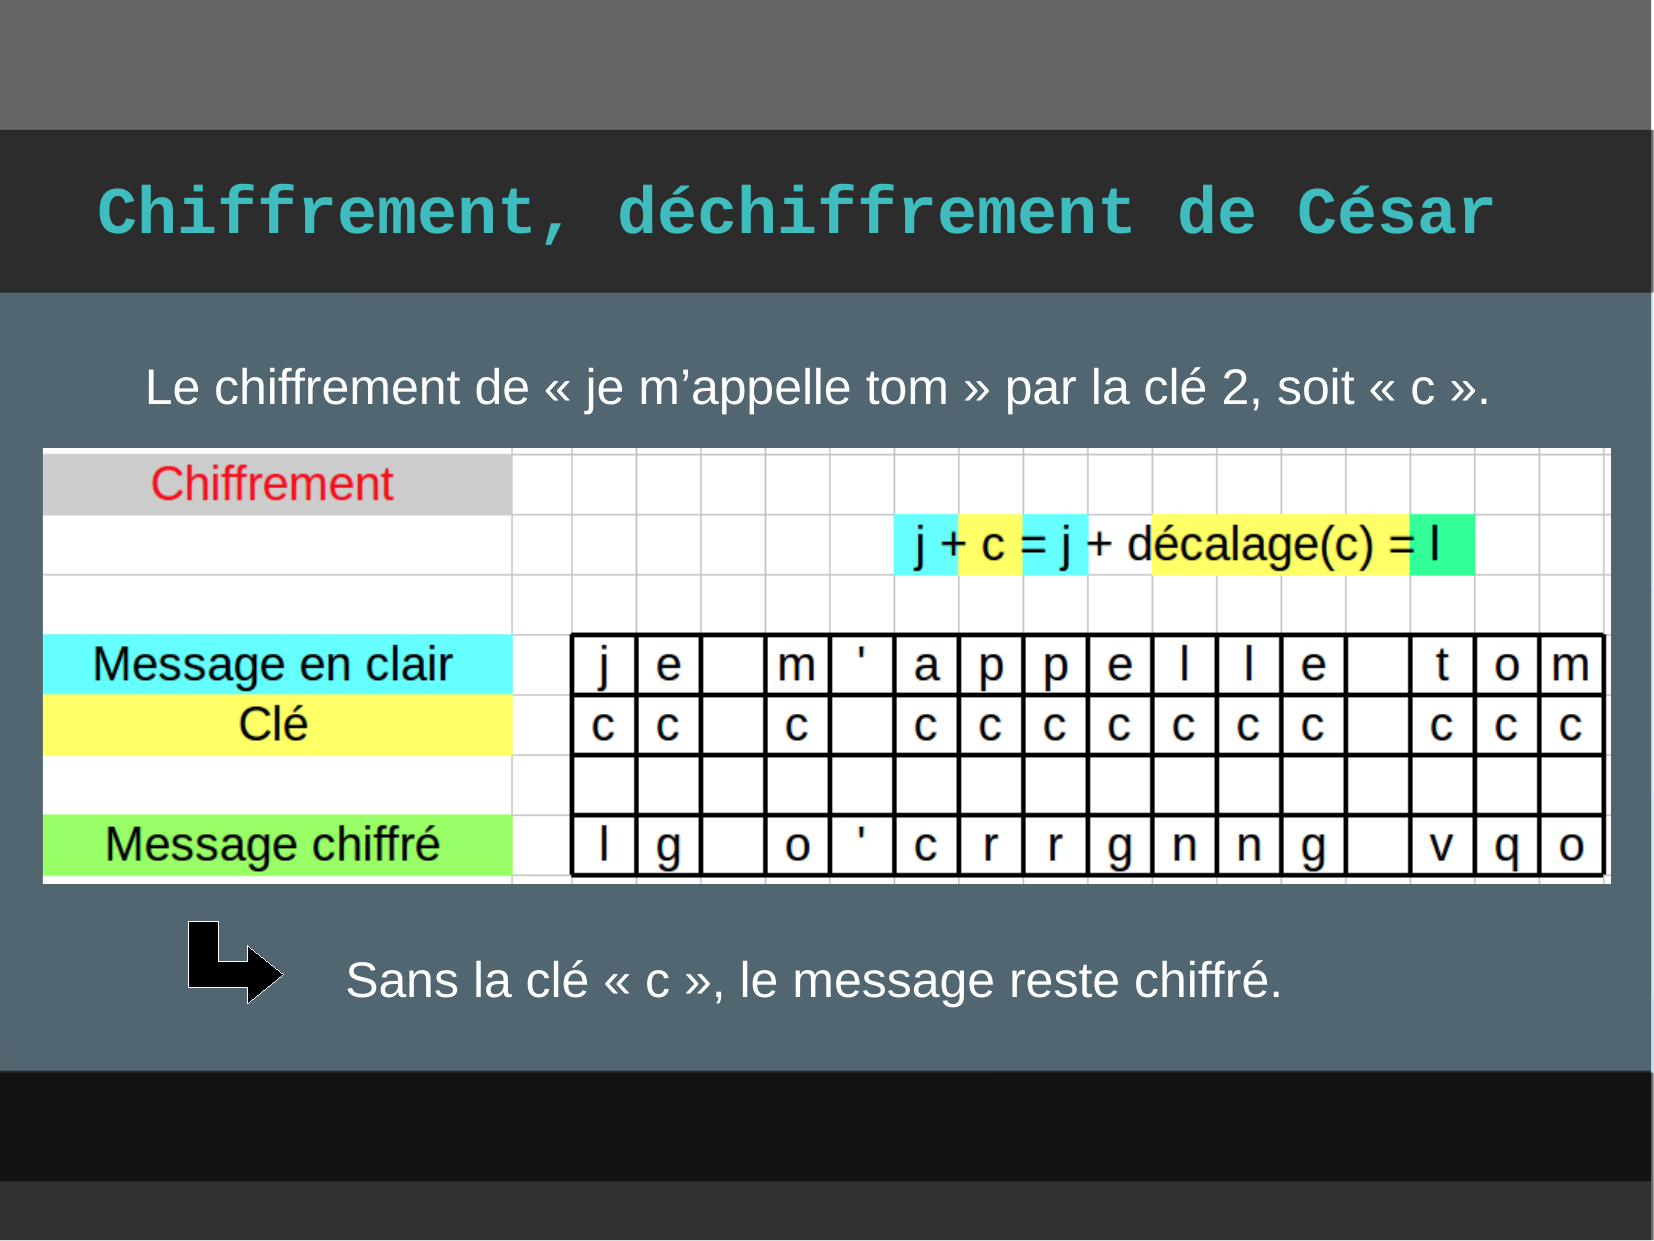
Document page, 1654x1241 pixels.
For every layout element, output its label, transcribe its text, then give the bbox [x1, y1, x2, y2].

text_box Sans la clé « c », le message reste chiffré. [330, 944, 1301, 1016]
picture [42, 448, 1611, 884]
text_box [0, 0, 1654, 1241]
text_box Le chiffrement de « je m’appelle tom » par la clé 2, soit « c ». [74, 302, 1563, 448]
title Chiffrement, déchiffrement de César [94, 111, 1500, 302]
